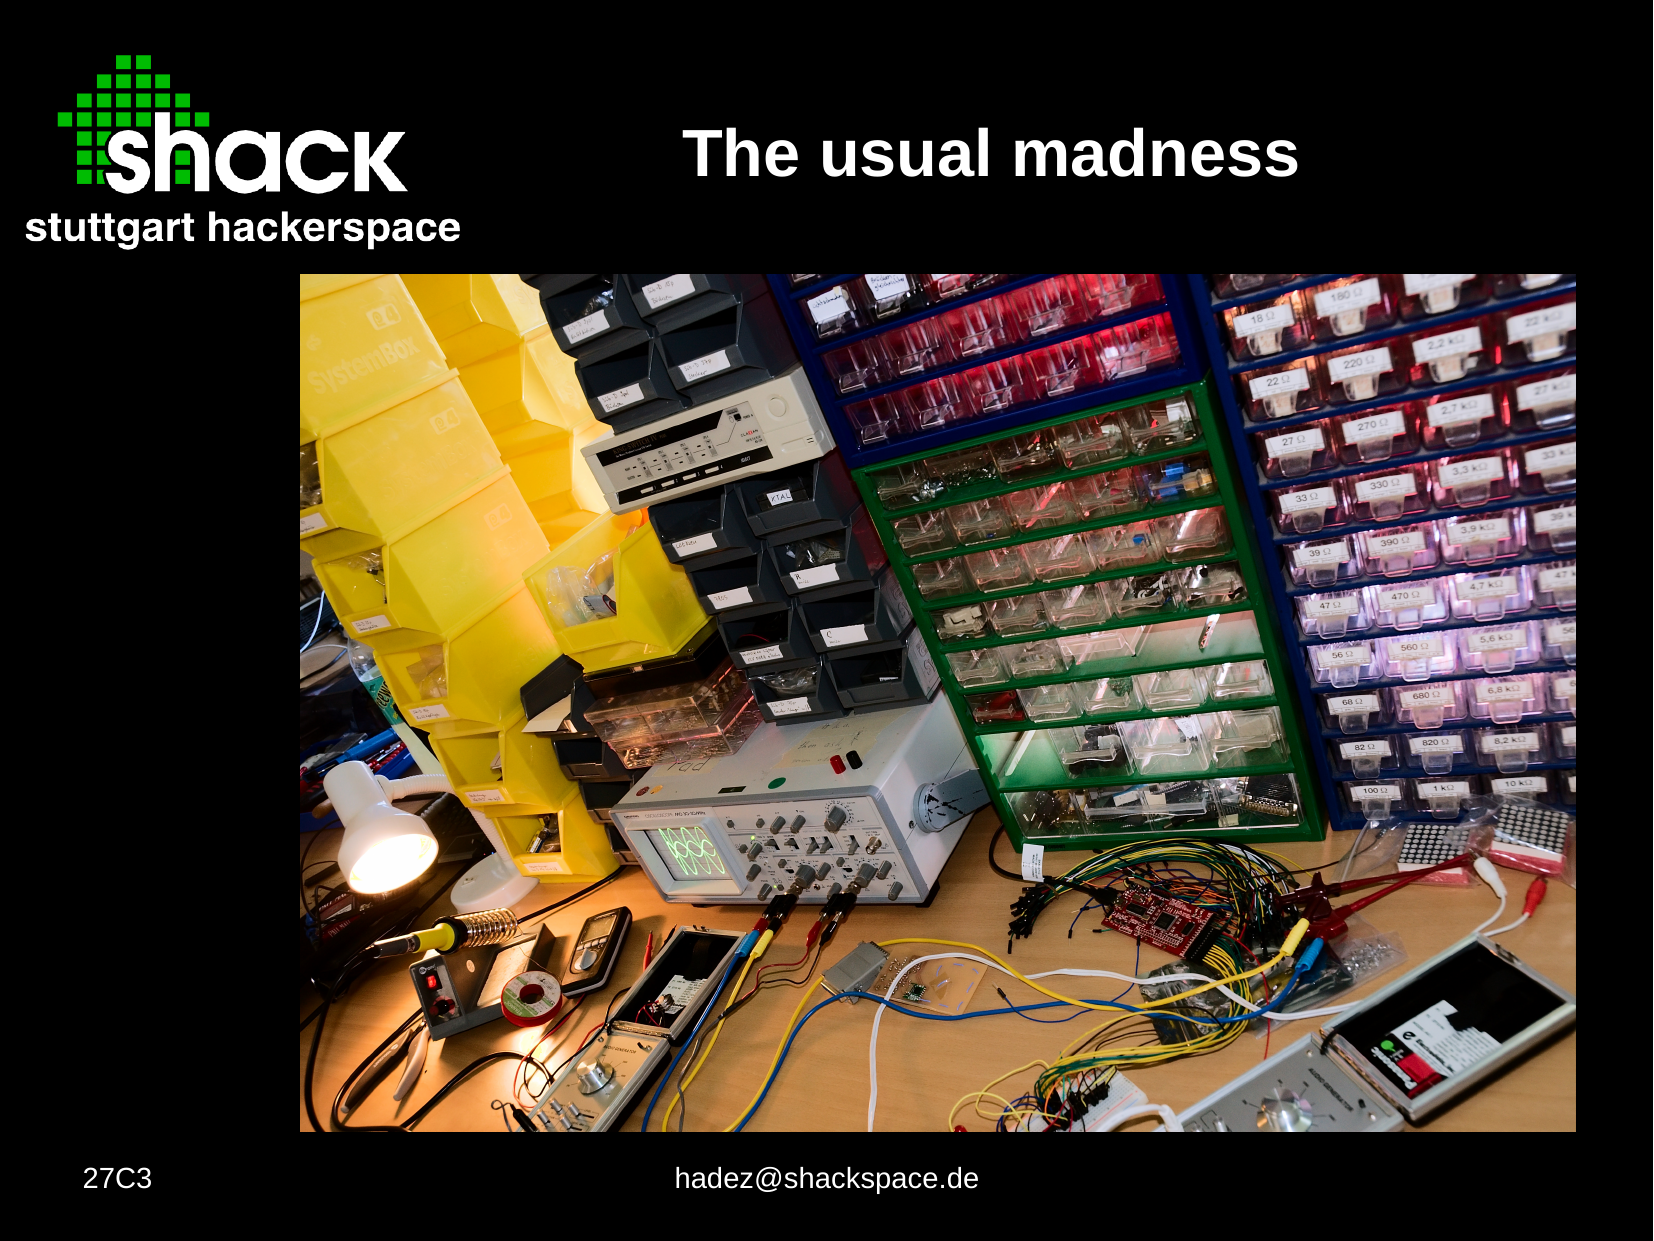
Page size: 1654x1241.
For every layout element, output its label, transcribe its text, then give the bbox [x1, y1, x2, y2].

title The usual madness [412, 49, 1571, 257]
picture [300, 274, 1576, 1132]
picture [8, 47, 477, 257]
